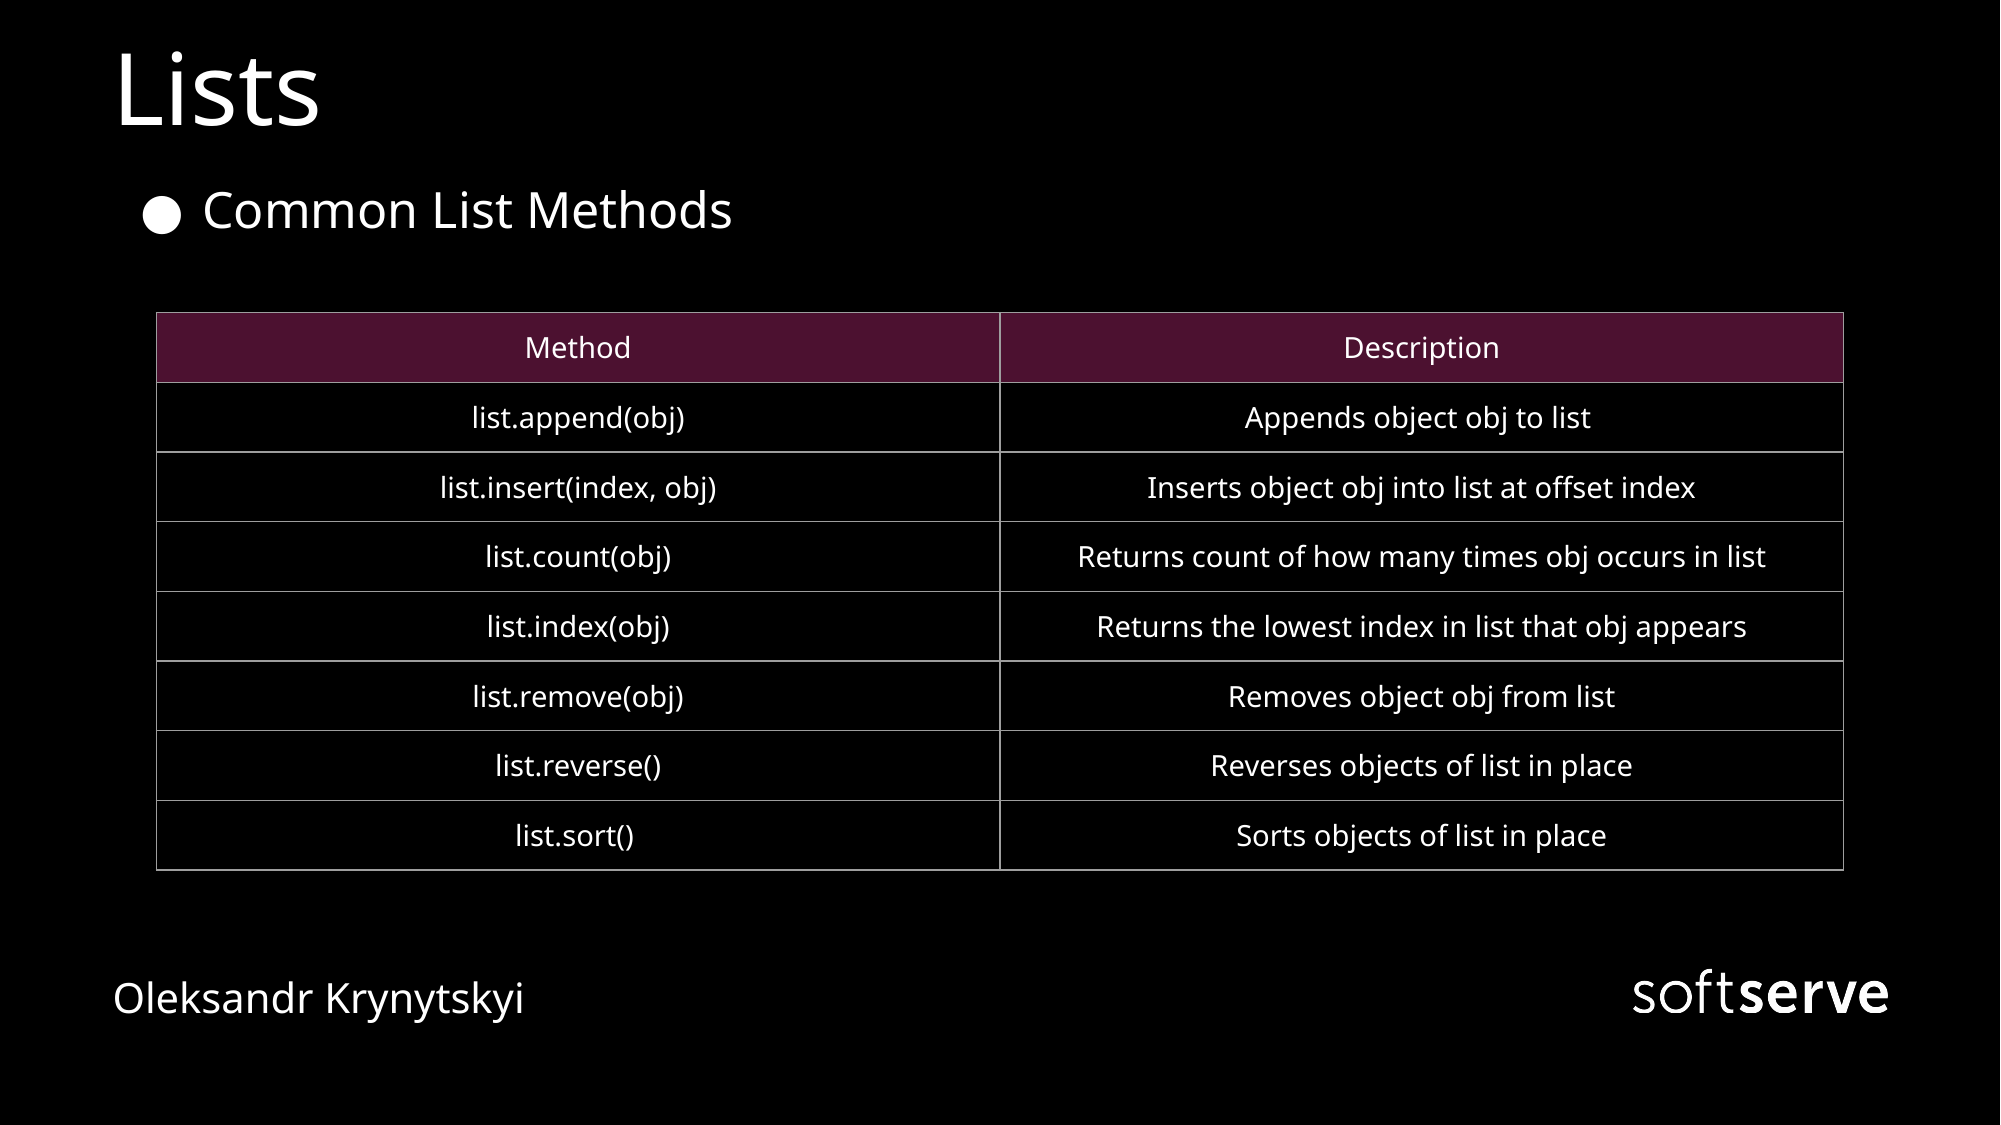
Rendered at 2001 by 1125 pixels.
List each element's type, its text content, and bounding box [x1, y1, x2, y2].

table_cell list.reverse() [157, 731, 999, 800]
table_cell list.insert(index, obj) [157, 453, 999, 521]
table_header Method [157, 313, 999, 382]
table_cell Appends object obj to list [1001, 383, 1843, 451]
table_cell Removes object obj from list [1001, 662, 1843, 730]
table_cell list.sort() [157, 801, 999, 869]
table_cell Reverses objects of list in place [1001, 731, 1843, 800]
list Oleksandr Krynytskyi [112, 970, 682, 1019]
title Lists [112, 33, 1888, 154]
table_cell Sorts objects of list in place [1001, 801, 1843, 869]
table_cell list.append(obj) [157, 383, 999, 451]
text_box Common List Methods [112, 154, 1888, 900]
table_cell list.count(obj) [157, 522, 999, 591]
table_cell list.remove(obj) [157, 662, 999, 730]
table_cell Returns count of how many times obj occurs in list [1001, 522, 1843, 591]
table_cell list.index(obj) [157, 592, 999, 660]
table_header Description [1001, 313, 1843, 382]
table_cell Inserts object obj into list at offset index [1001, 453, 1843, 521]
table_cell Returns the lowest index in list that obj appears [1001, 592, 1843, 660]
picture [1633, 968, 1888, 1013]
